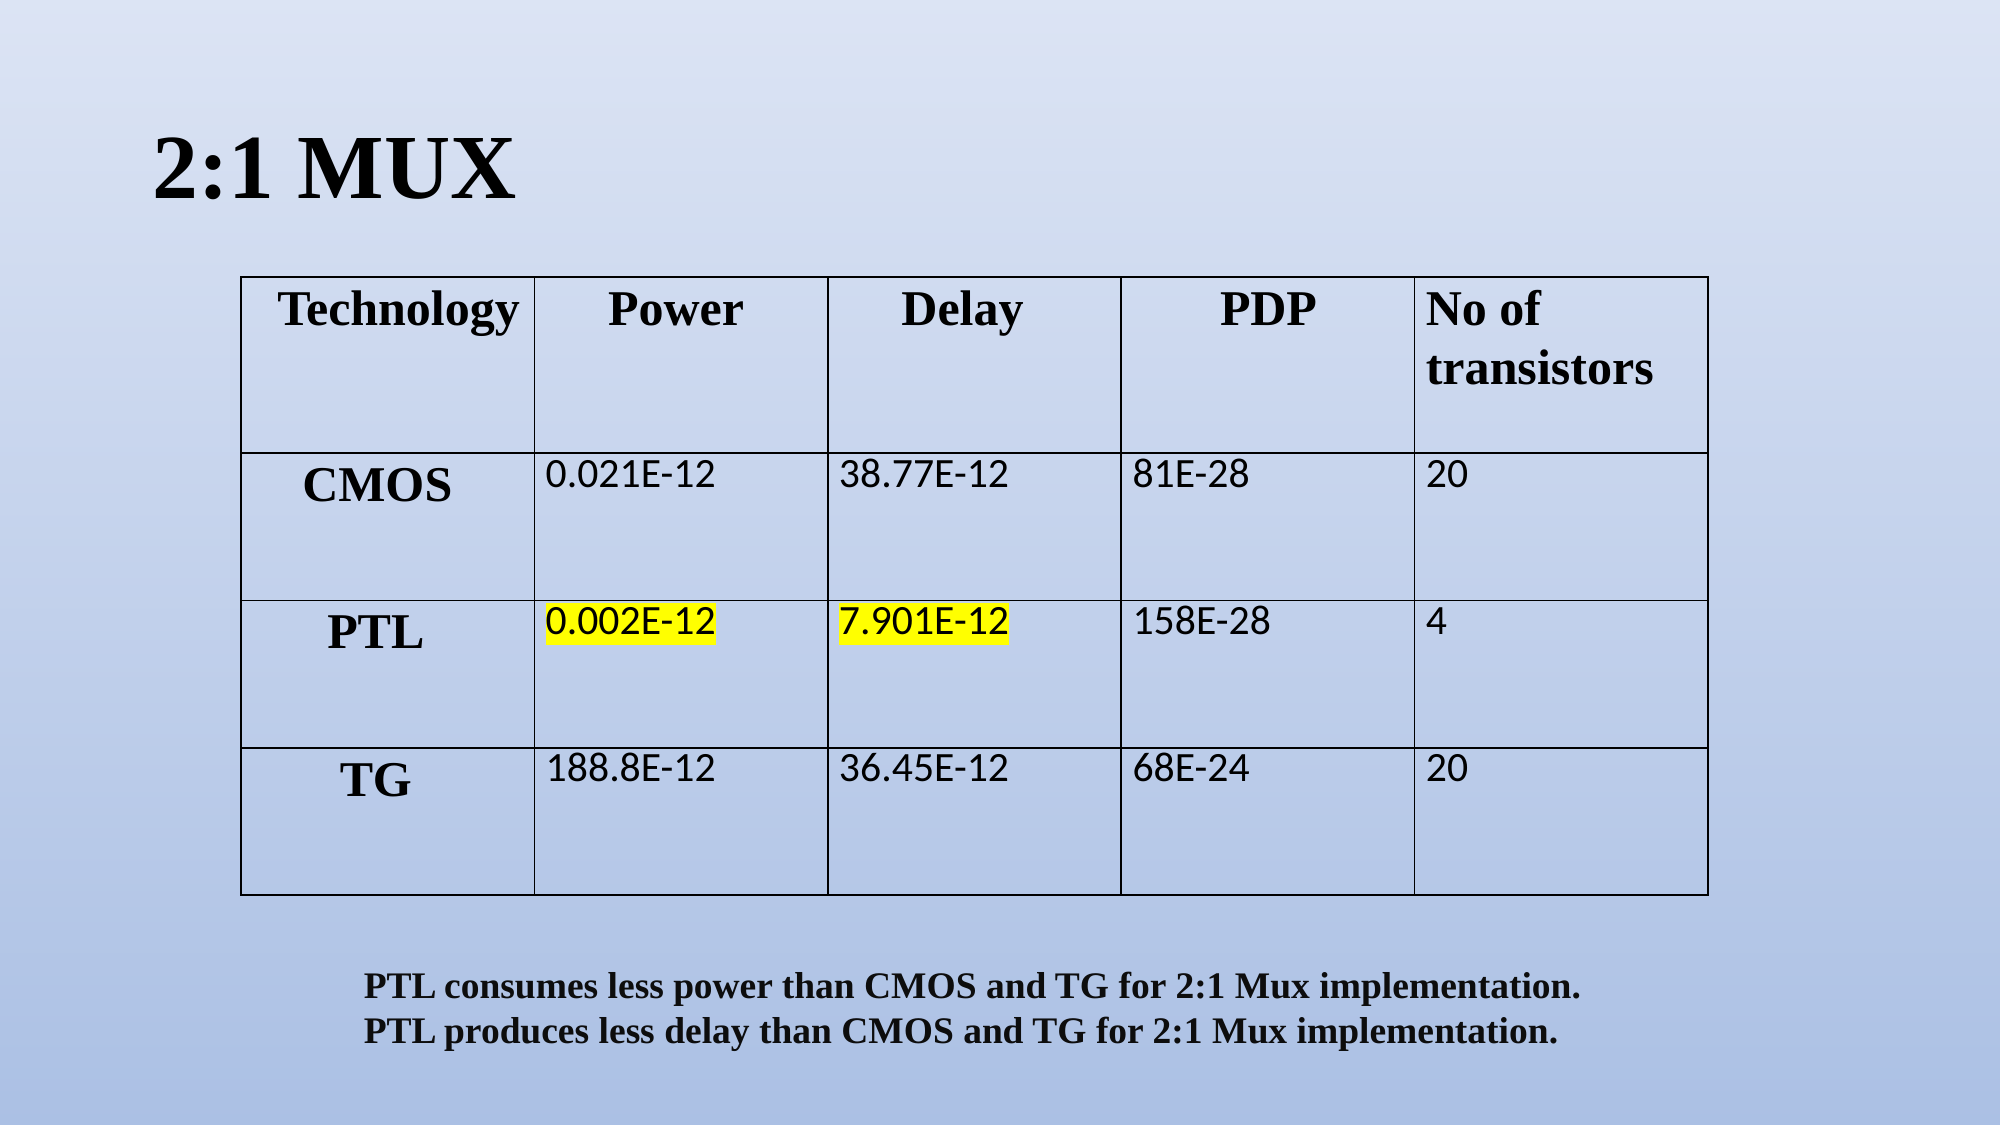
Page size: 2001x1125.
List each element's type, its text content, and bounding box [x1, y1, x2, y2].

table_cell 0.021E-12 [535, 454, 827, 600]
table_cell 158E-28 [1122, 601, 1414, 747]
table_header Delay [829, 278, 1120, 452]
table_header Power [535, 278, 827, 452]
table_header PDP [1122, 278, 1414, 452]
table_cell 4 [1415, 601, 1707, 747]
table_cell 38.77E-12 [829, 454, 1120, 600]
table_cell PTL [242, 601, 534, 747]
table_cell 7.901E-12 [829, 601, 1120, 747]
table_cell CMOS [242, 454, 534, 600]
text_box PTL consumes less power than CMOS and TG for 2:1 Mux implementation. PTL produces less delay than CMOS and TG for 2:1 Mux implementation. [348, 953, 1624, 1059]
table_cell 20 [1415, 454, 1707, 600]
table_cell 0.002E-12 [535, 601, 827, 747]
table_cell 20 [1415, 749, 1707, 894]
table_cell 188.8E-12 [535, 749, 827, 894]
table_header Technology [242, 278, 534, 452]
table_cell 68E-24 [1122, 749, 1414, 894]
table_header No of transistors [1415, 278, 1707, 452]
title 2:1 MUX [137, 59, 1863, 278]
table_cell 36.45E-12 [829, 749, 1120, 894]
table_cell 81E-28 [1122, 454, 1414, 600]
table_cell TG [242, 749, 534, 894]
